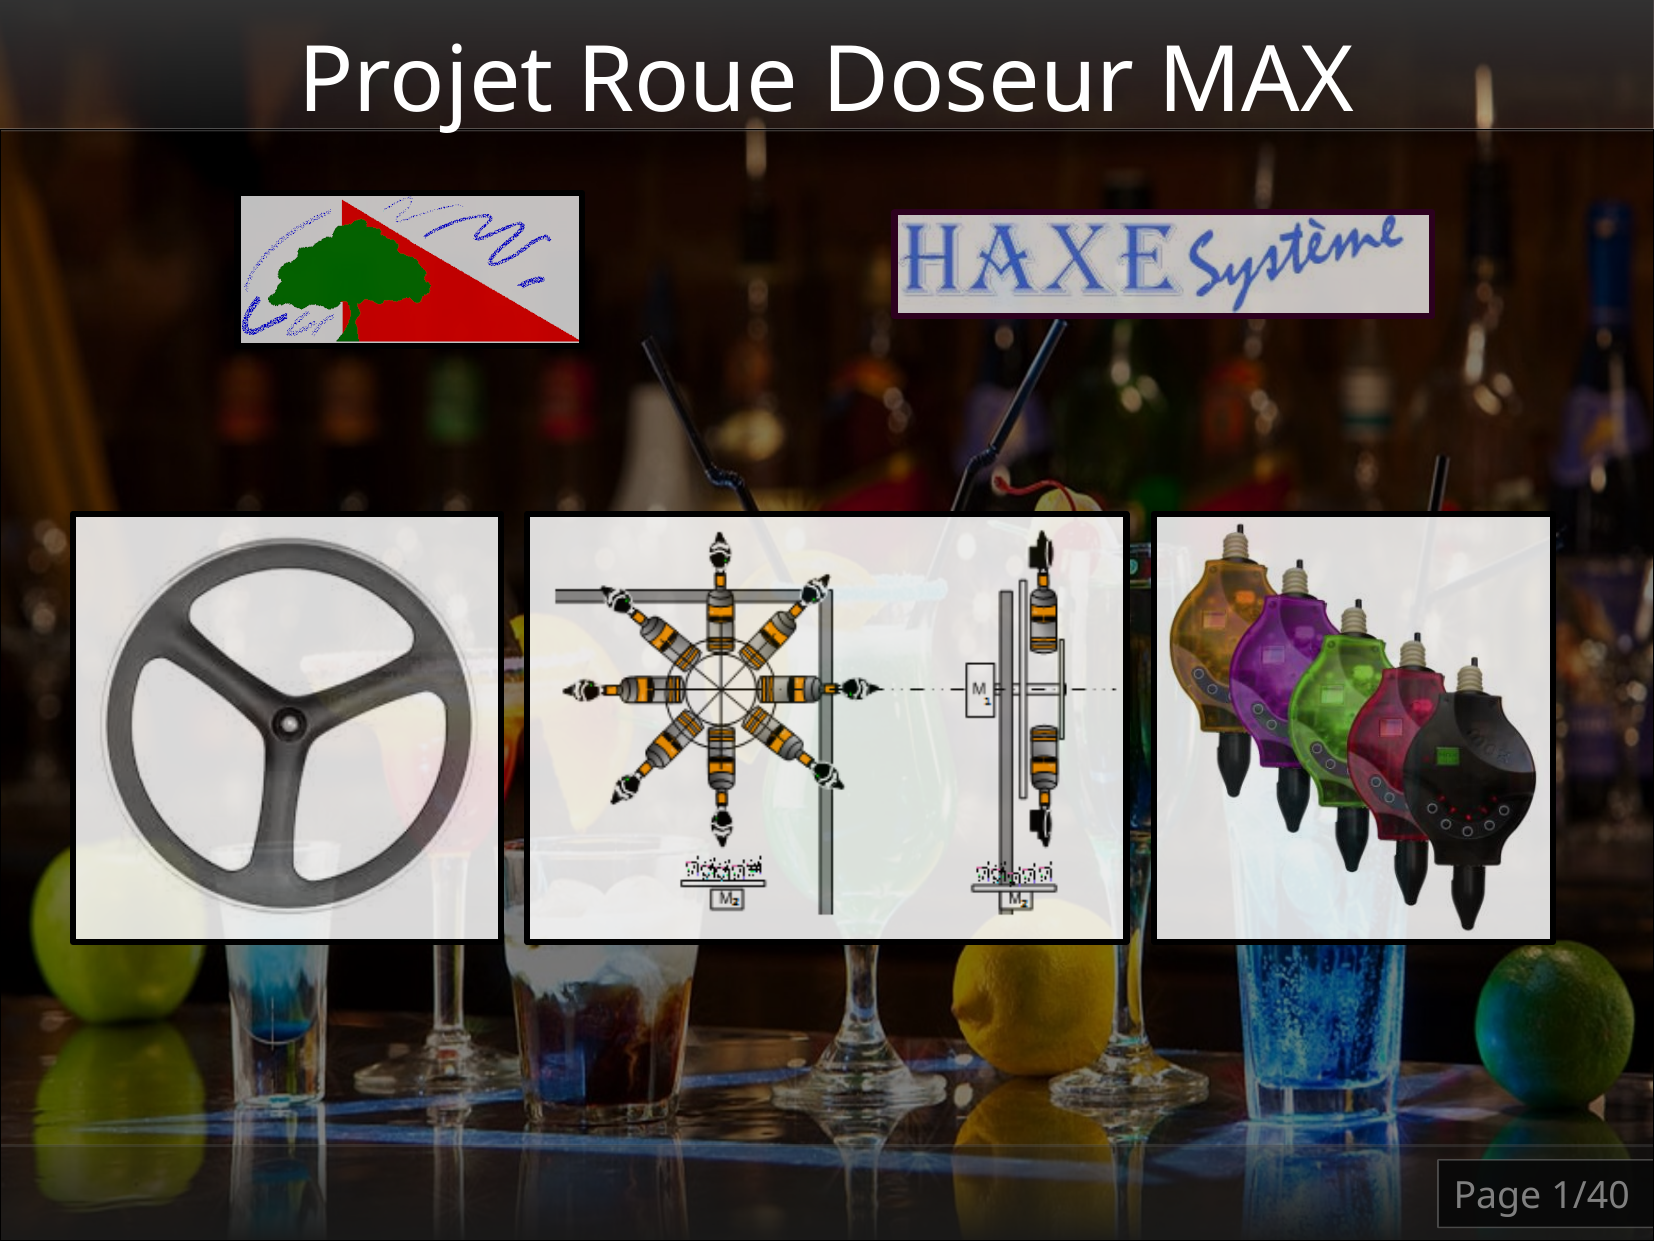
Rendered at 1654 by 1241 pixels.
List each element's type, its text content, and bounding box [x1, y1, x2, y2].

text_box Projet Roue Doseur MAX [248, 6, 1406, 128]
picture [897, 215, 1430, 313]
picture [530, 516, 1124, 939]
picture [1157, 516, 1550, 939]
picture [240, 195, 579, 343]
text_box [0, 129, 1654, 1241]
picture [76, 516, 499, 939]
